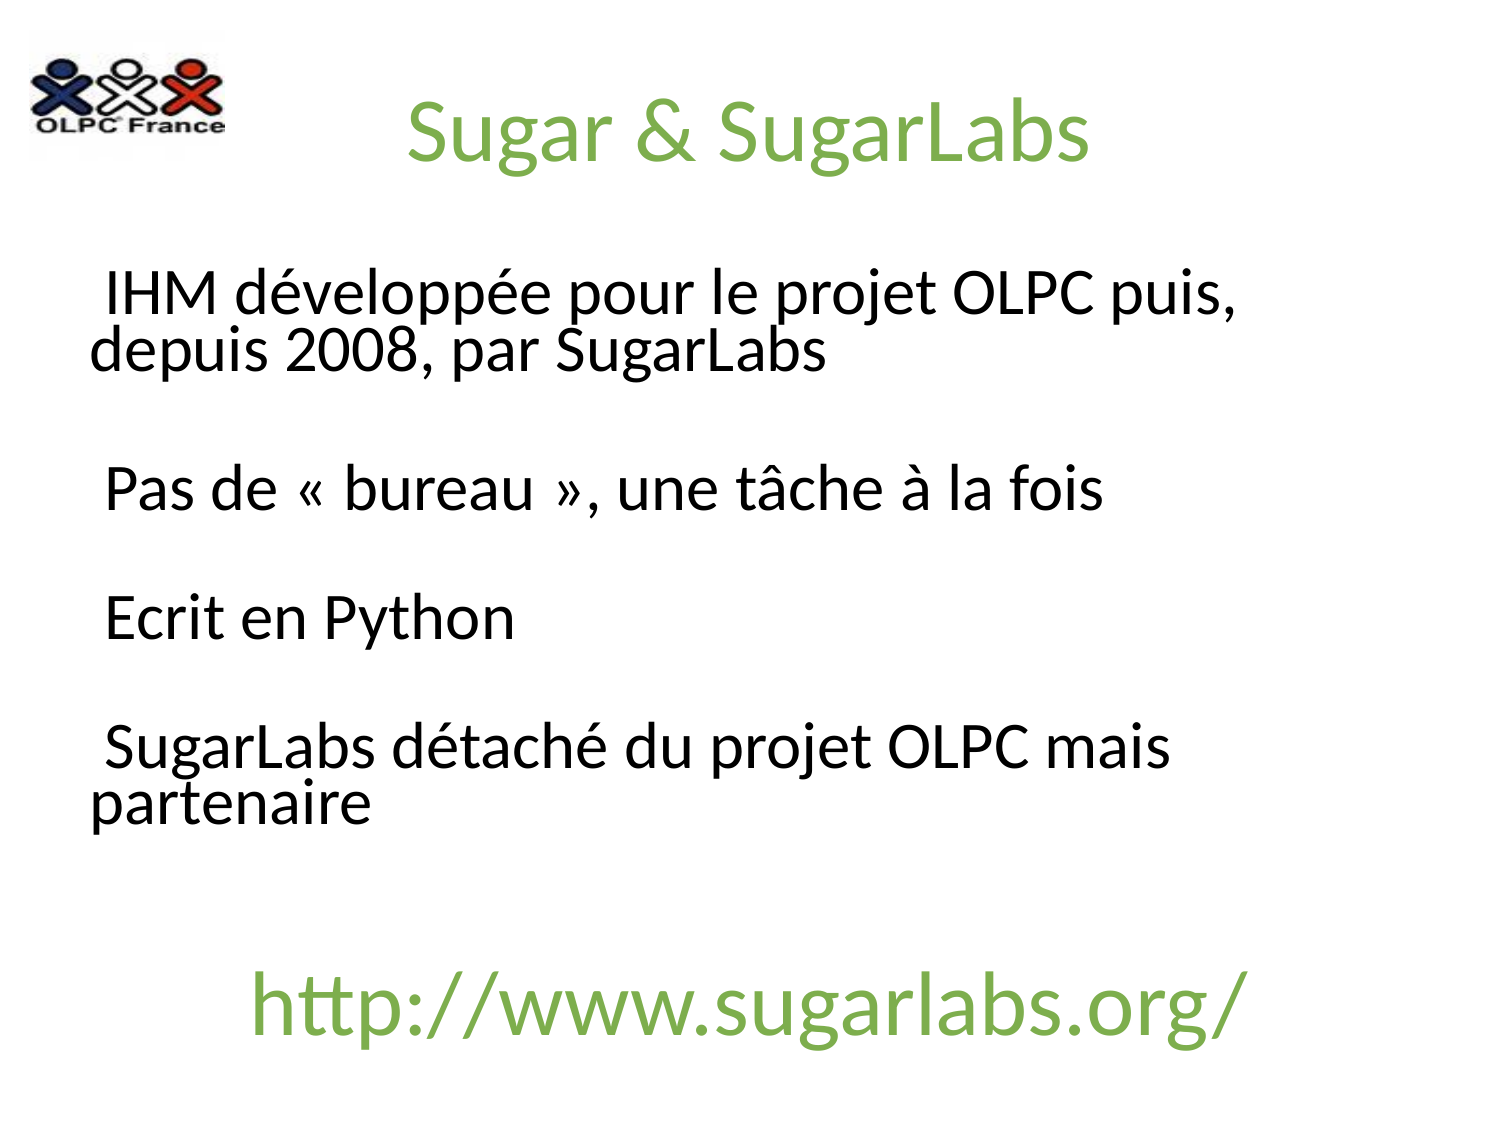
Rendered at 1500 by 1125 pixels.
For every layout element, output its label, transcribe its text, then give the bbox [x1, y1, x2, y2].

title http://www.sugarlabs.org/ [75, 912, 1425, 1113]
title Sugar & SugarLabs [74, 38, 1425, 239]
picture [29, 30, 225, 161]
list IHM développée pour le projet OLPC puis, depuis 2008, par SugarLabs Pas de « bureau », une tâche à la fois Ecrit en Python SugarLabs détaché du projet OLPC mais partenaire [74, 262, 1425, 1006]
